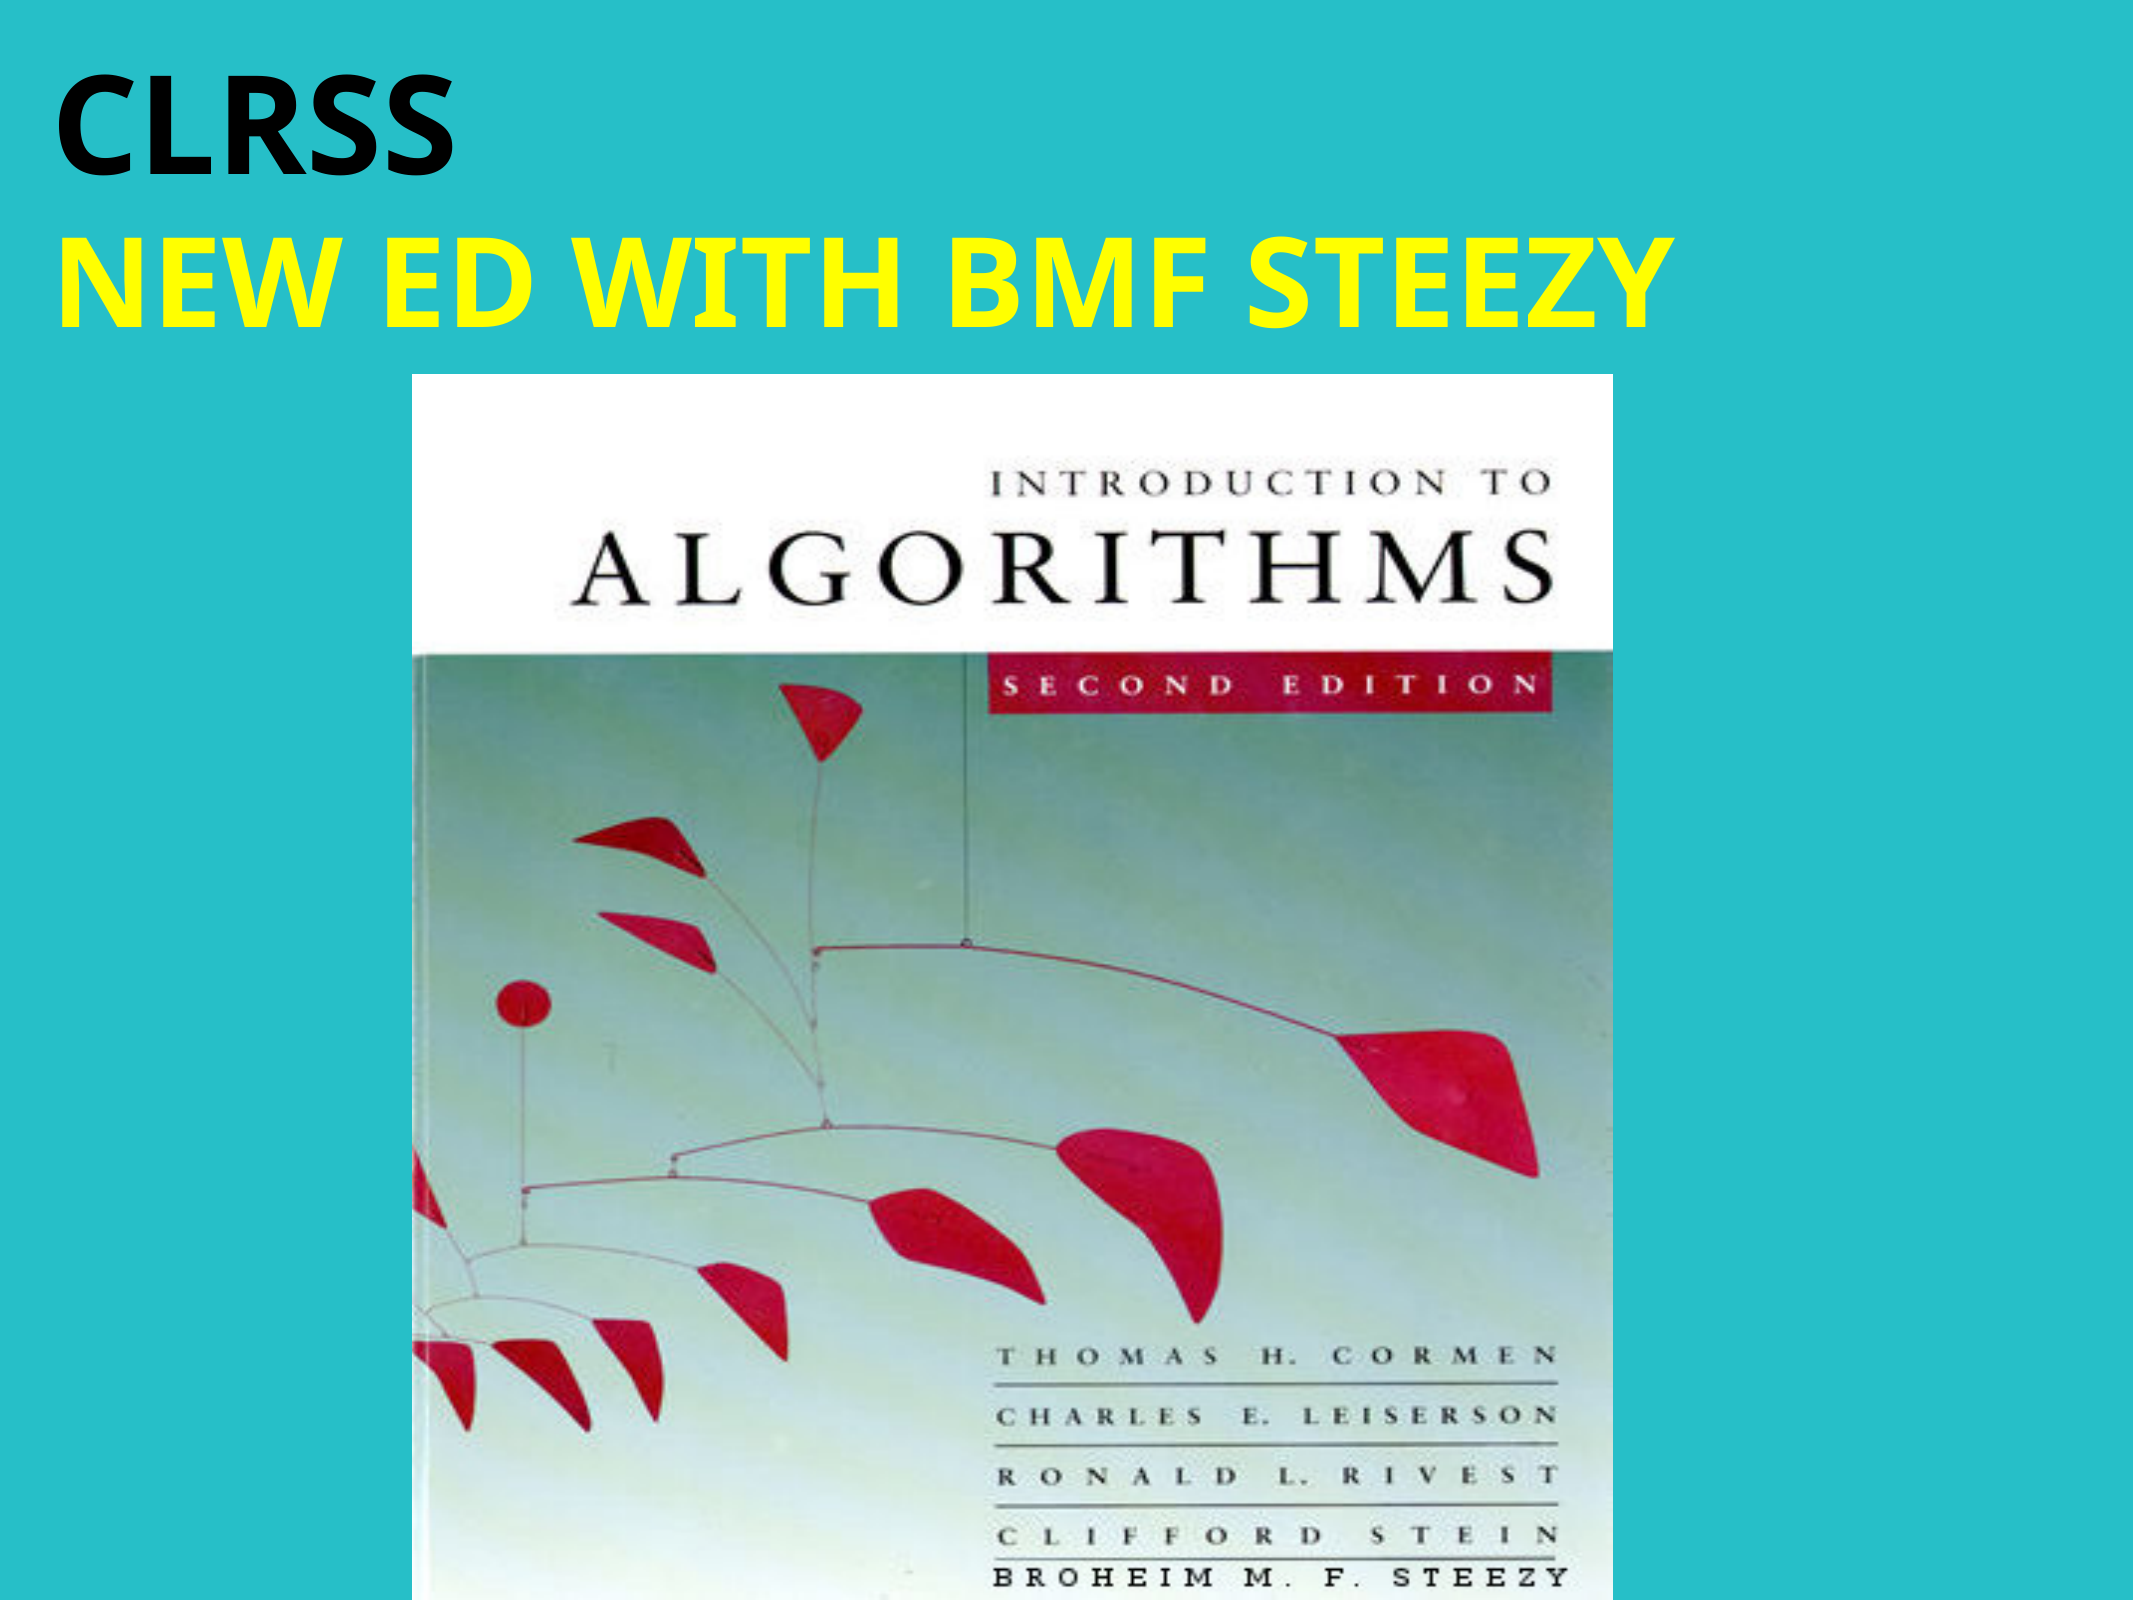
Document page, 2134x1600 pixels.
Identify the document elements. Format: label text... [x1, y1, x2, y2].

text_box CLRSS NEW ED WITH BMF STEEZY [41, 37, 2134, 483]
picture [412, 374, 1613, 1600]
